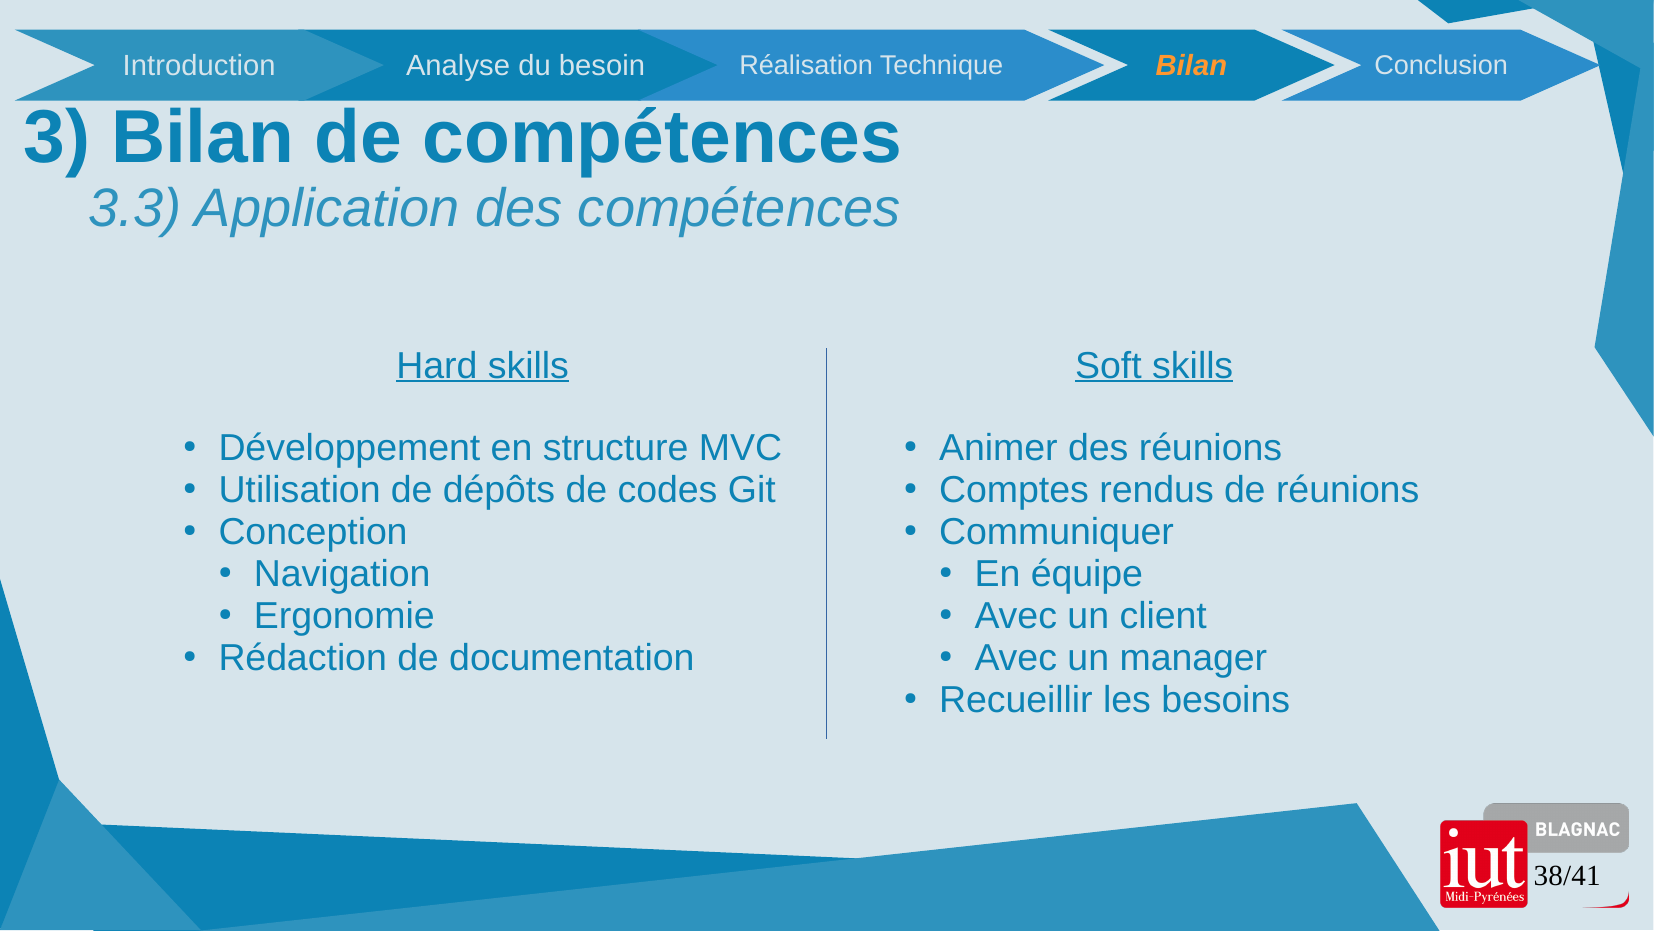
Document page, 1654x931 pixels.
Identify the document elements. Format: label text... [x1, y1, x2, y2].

title 3) Bilan de compétences [23, 94, 1512, 179]
text_box Conclusion [1281, 29, 1601, 101]
text_box Réalisation Technique [637, 29, 1105, 94]
text_box Bilan [1048, 29, 1335, 94]
picture [1440, 803, 1629, 908]
text_box Analyse du besoin [305, 29, 715, 94]
text_box Animer des réunions Comptes rendus de réunions Communiquer En équipe Avec un client Avec un manager Recueillir les besoins [888, 419, 1435, 729]
text_box Introduction [14, 29, 384, 94]
text_box Soft skills [1060, 336, 1263, 394]
text_box Hard skills [381, 336, 584, 394]
text_box Développement en structure MVC Utilisation de dépôts de codes Git Conception Navigation Ergonomie Rédaction de documentation [168, 419, 798, 687]
title 3.3) Application des compétences [88, 177, 1388, 238]
